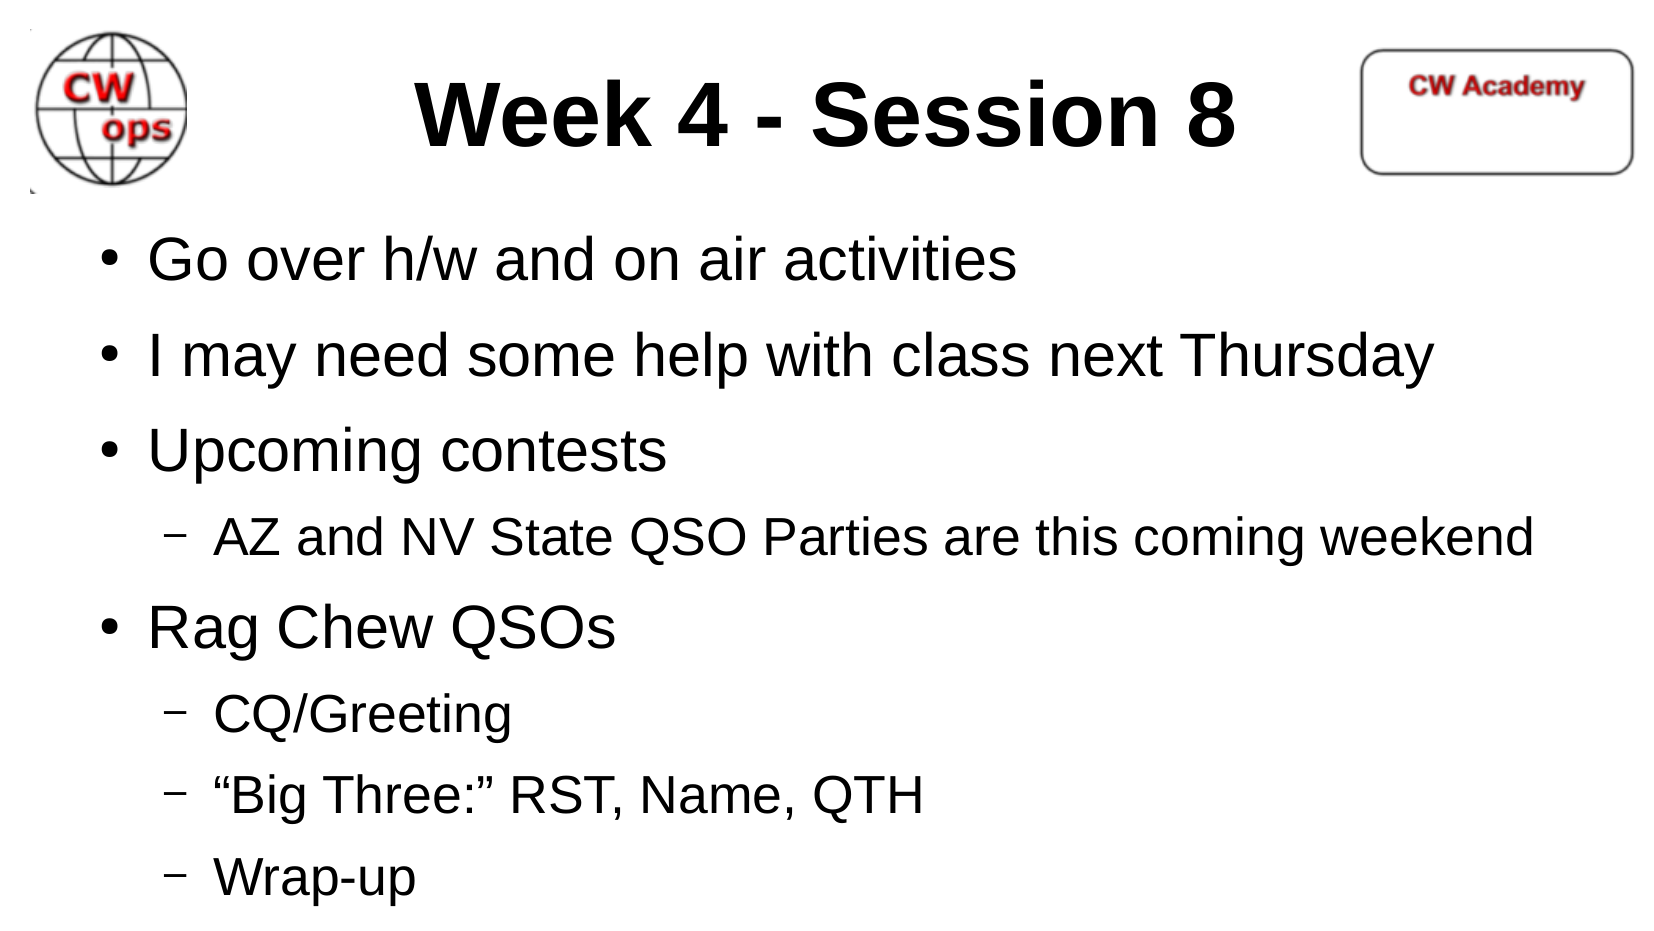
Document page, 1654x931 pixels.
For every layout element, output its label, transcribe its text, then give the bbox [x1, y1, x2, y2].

picture [1571, 37, 1640, 186]
list Go over h/w and on air activities I may need some help with class next Thursday Upcoming contests AZ and NV State QSO Parties are this coming weekend Rag Chew QSOs CQ/Greeting “Big Three:” RST, Name, QTH Wrap-up [82, 225, 1571, 915]
picture [30, 29, 187, 194]
title Week 4 - Session 8 [82, 37, 1571, 193]
